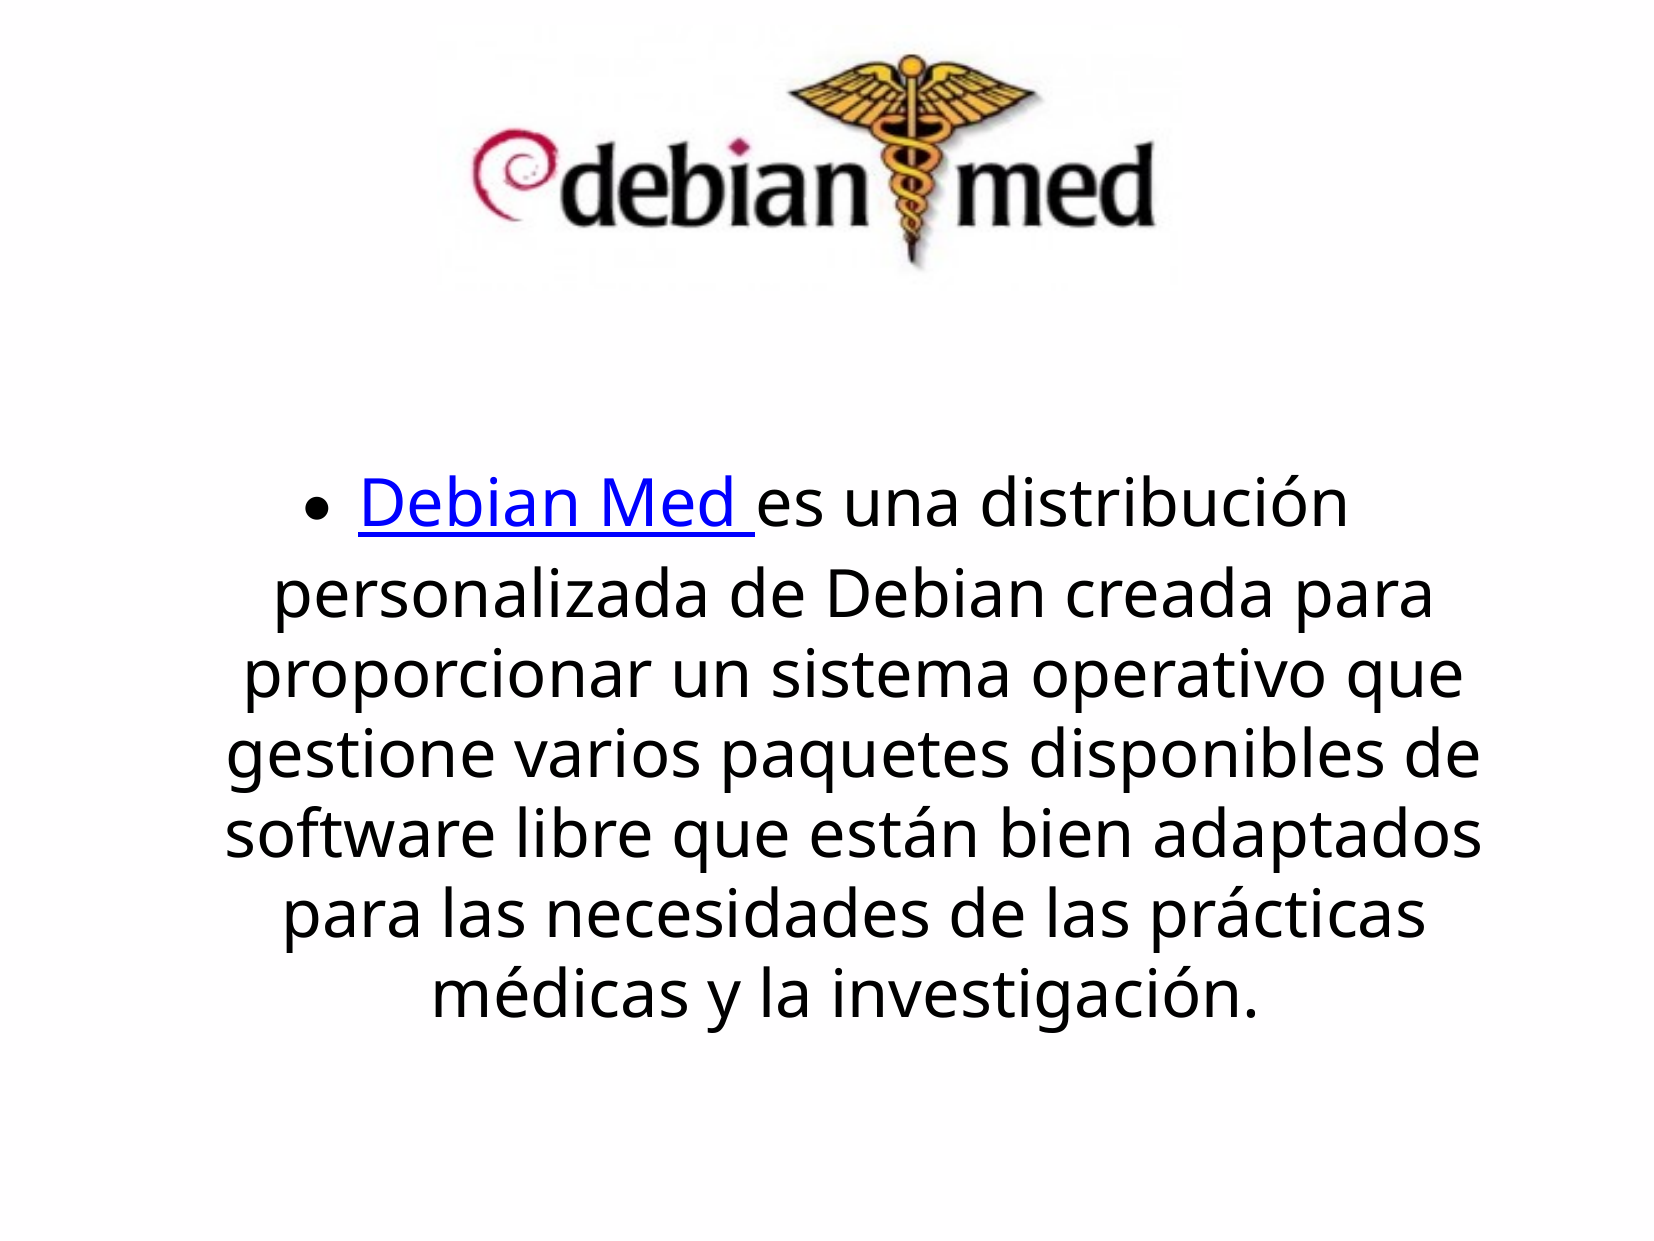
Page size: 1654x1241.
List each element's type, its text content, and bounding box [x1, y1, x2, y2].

picture [437, 25, 1182, 291]
list Debian Med es una distribución personalizada de Debian creada para proporcionar un sistema operativo que gestione varios paquetes disponibles de software libre que están bien adaptados para las necesidades de las prácticas médicas y la investigación. [82, 333, 1571, 1158]
